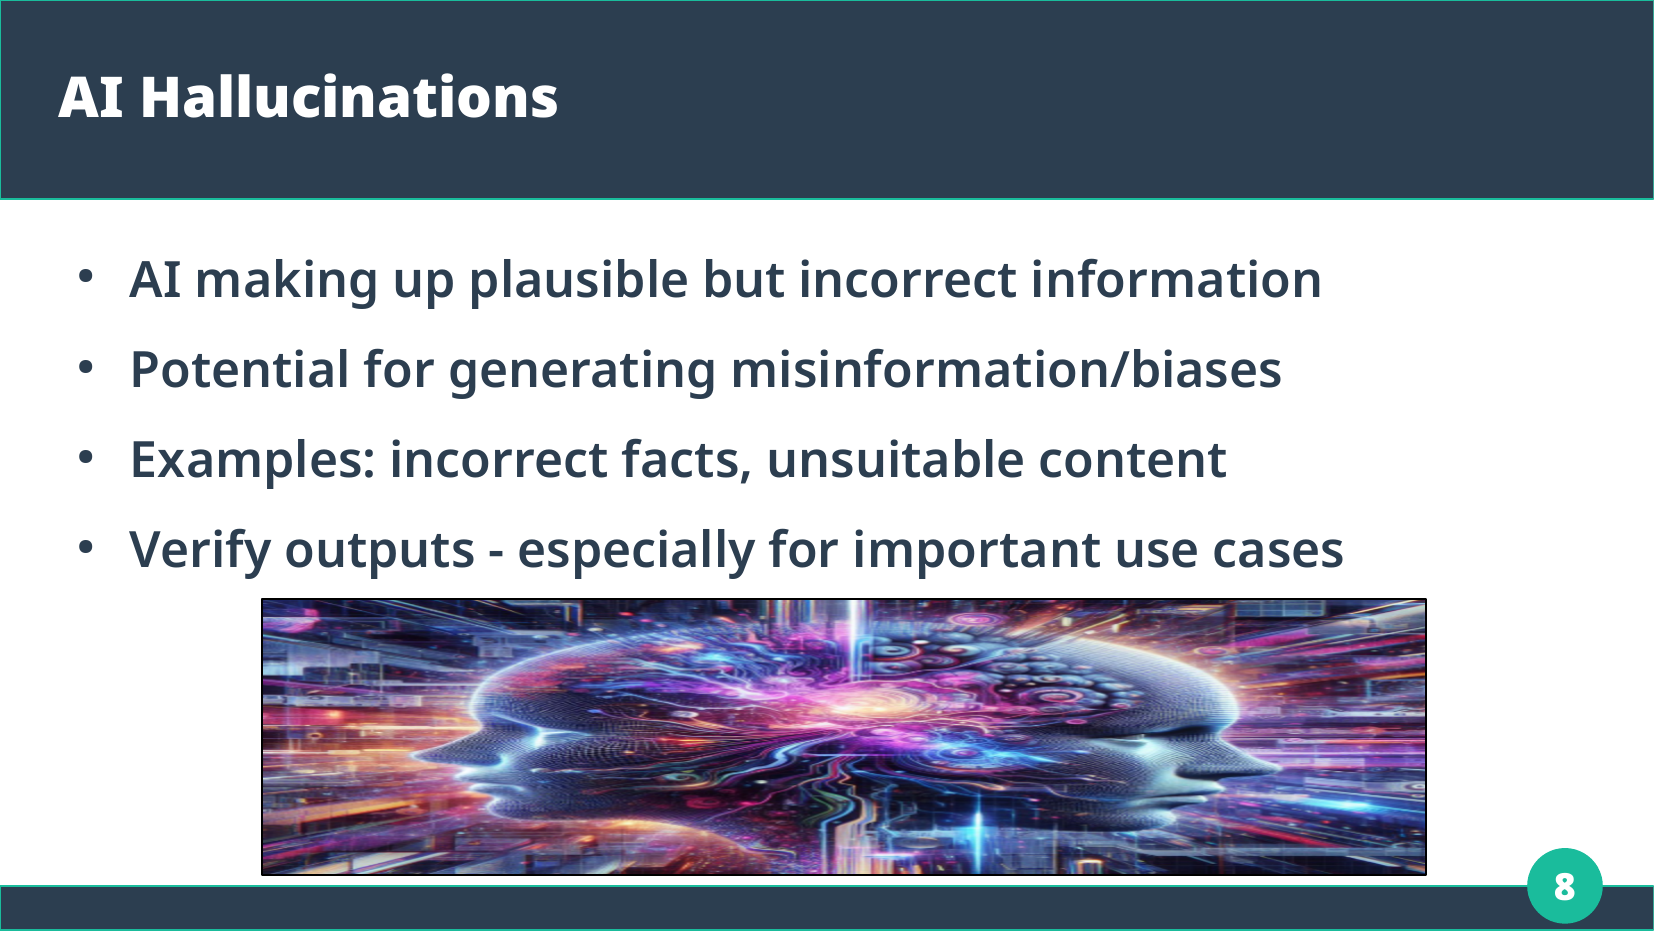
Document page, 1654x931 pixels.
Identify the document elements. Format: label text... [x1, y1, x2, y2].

list AI making up plausible but incorrect information Potential for generating misinformation/biases Examples: incorrect facts, unsuitable content Verify outputs - especially for important use cases [59, 243, 1595, 864]
picture [262, 600, 1426, 875]
title AI Hallucinations [59, 37, 1595, 156]
